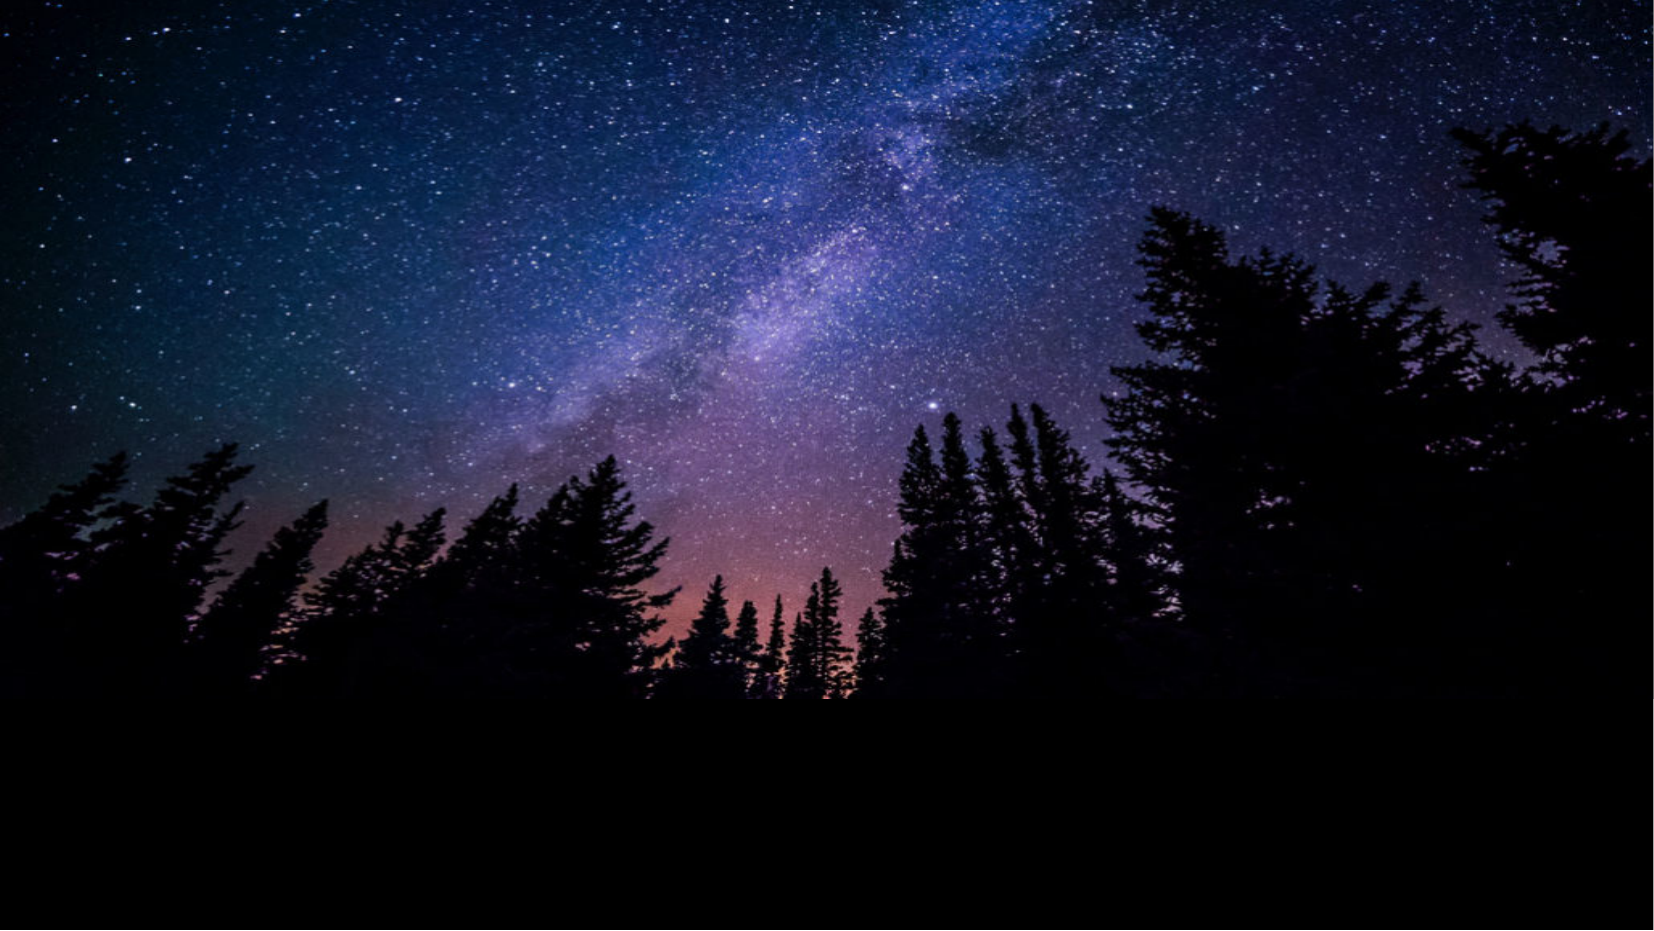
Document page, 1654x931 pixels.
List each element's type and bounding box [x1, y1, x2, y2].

picture [0, 0, 1654, 699]
